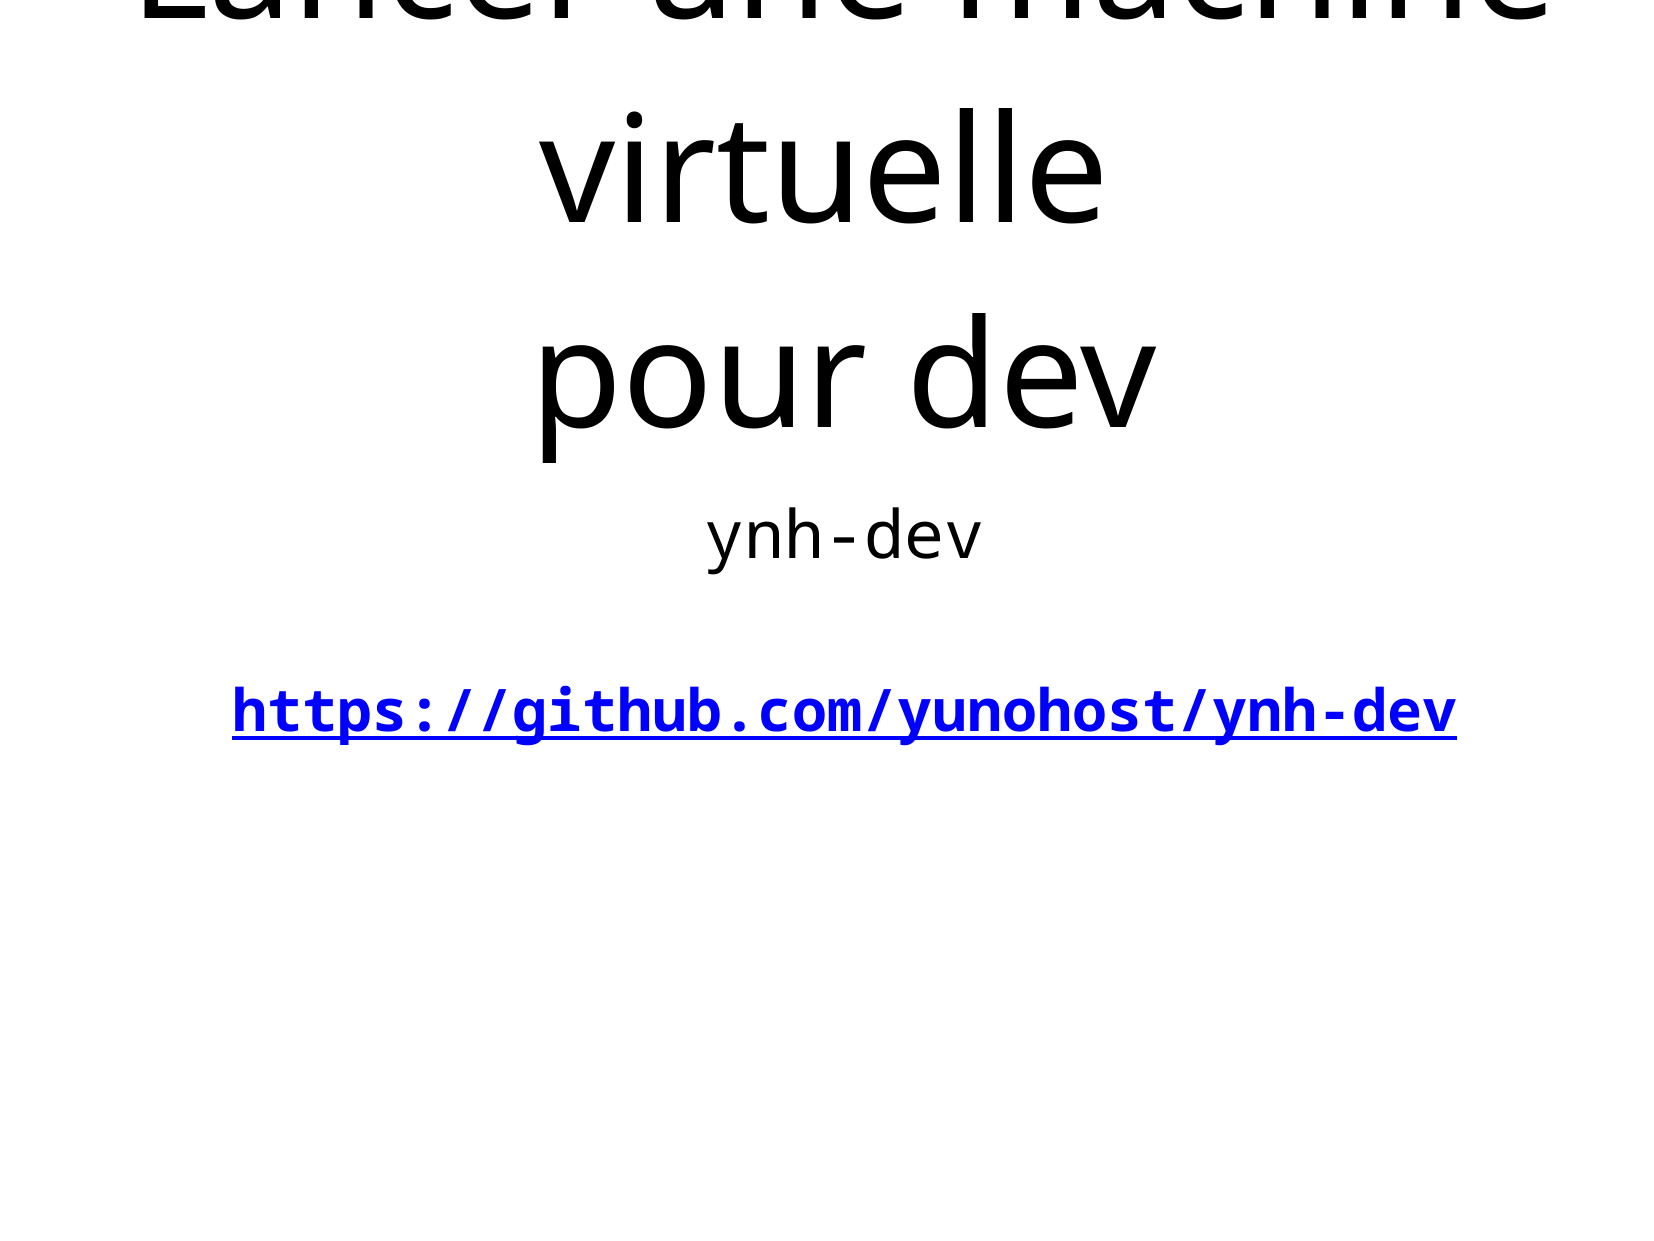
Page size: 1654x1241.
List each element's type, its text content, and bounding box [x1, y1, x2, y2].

title Lancer une machine virtuelle pour dev [82, 61, 1606, 269]
text_box ynh-dev https://github.com/yunohost/ynh-dev [0, 480, 1654, 851]
